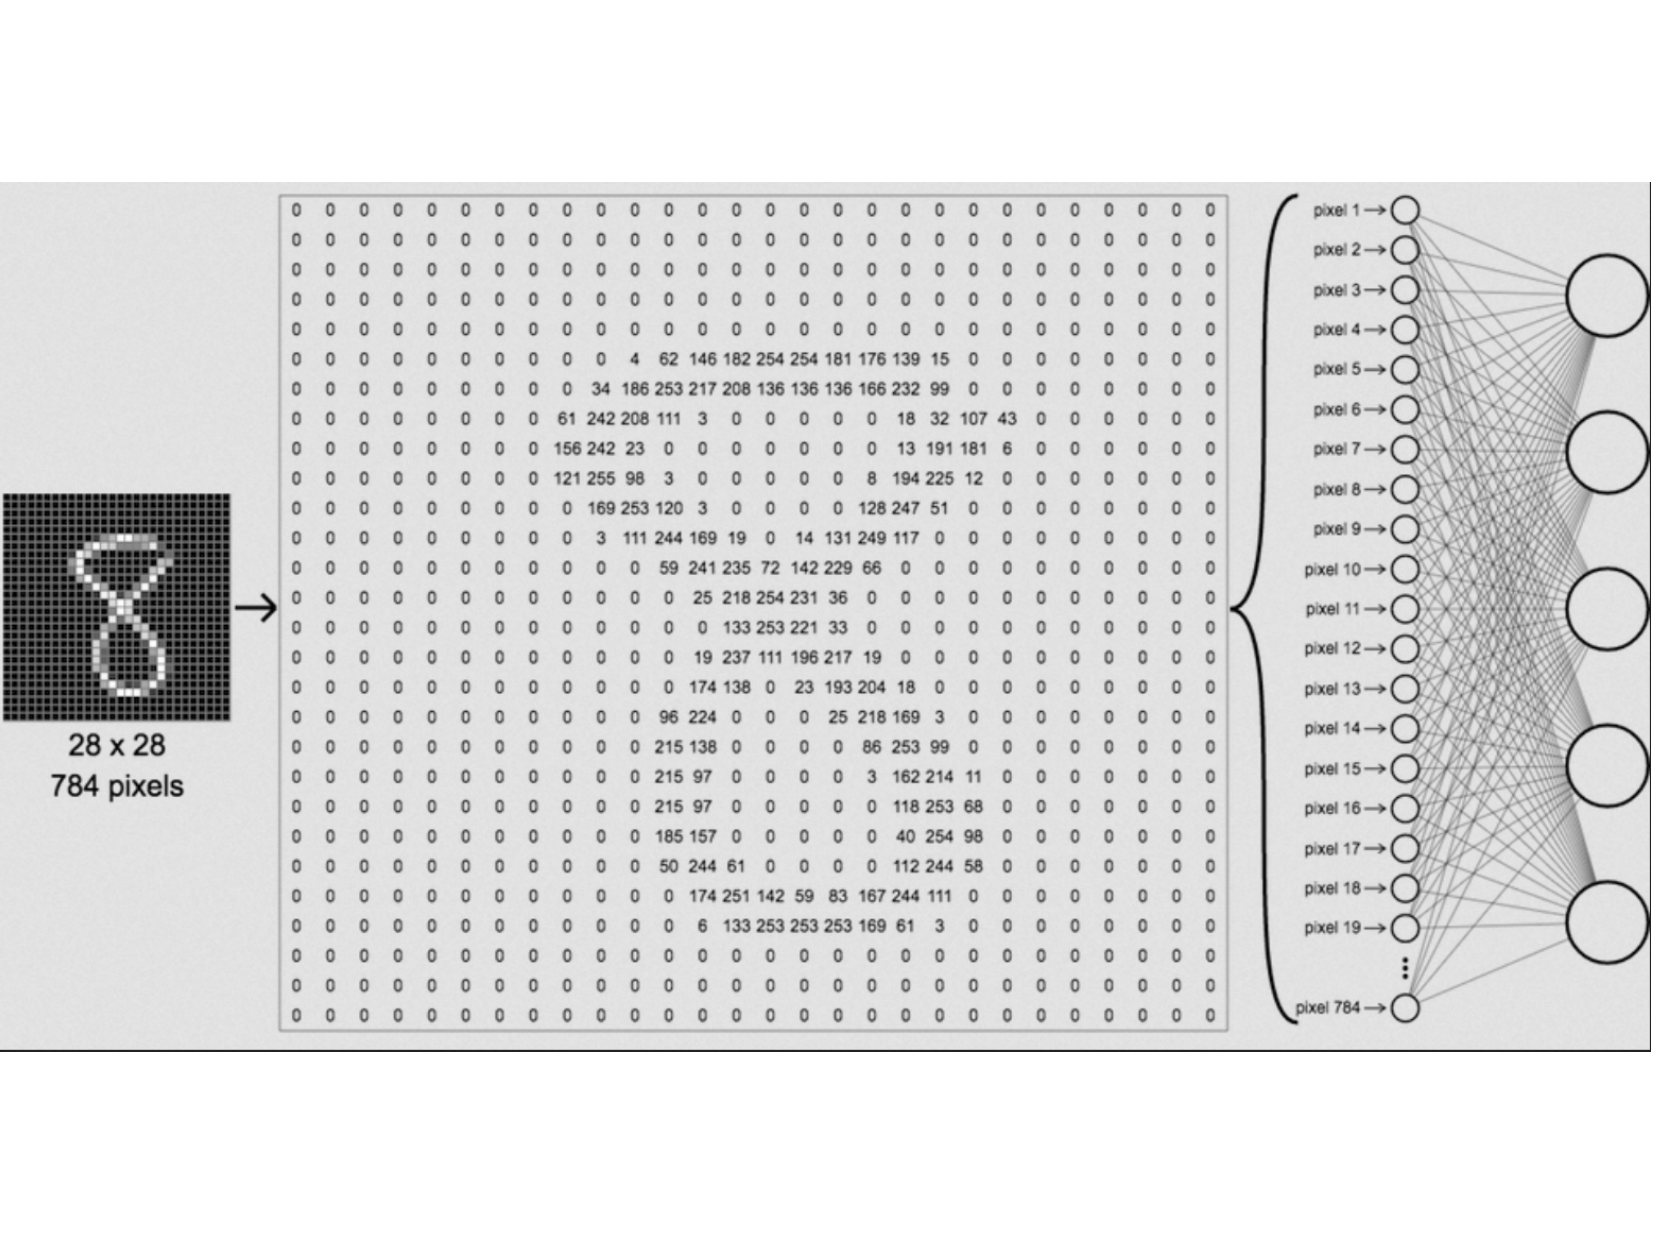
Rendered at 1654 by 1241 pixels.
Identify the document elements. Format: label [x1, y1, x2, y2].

picture [0, 182, 1651, 1052]
